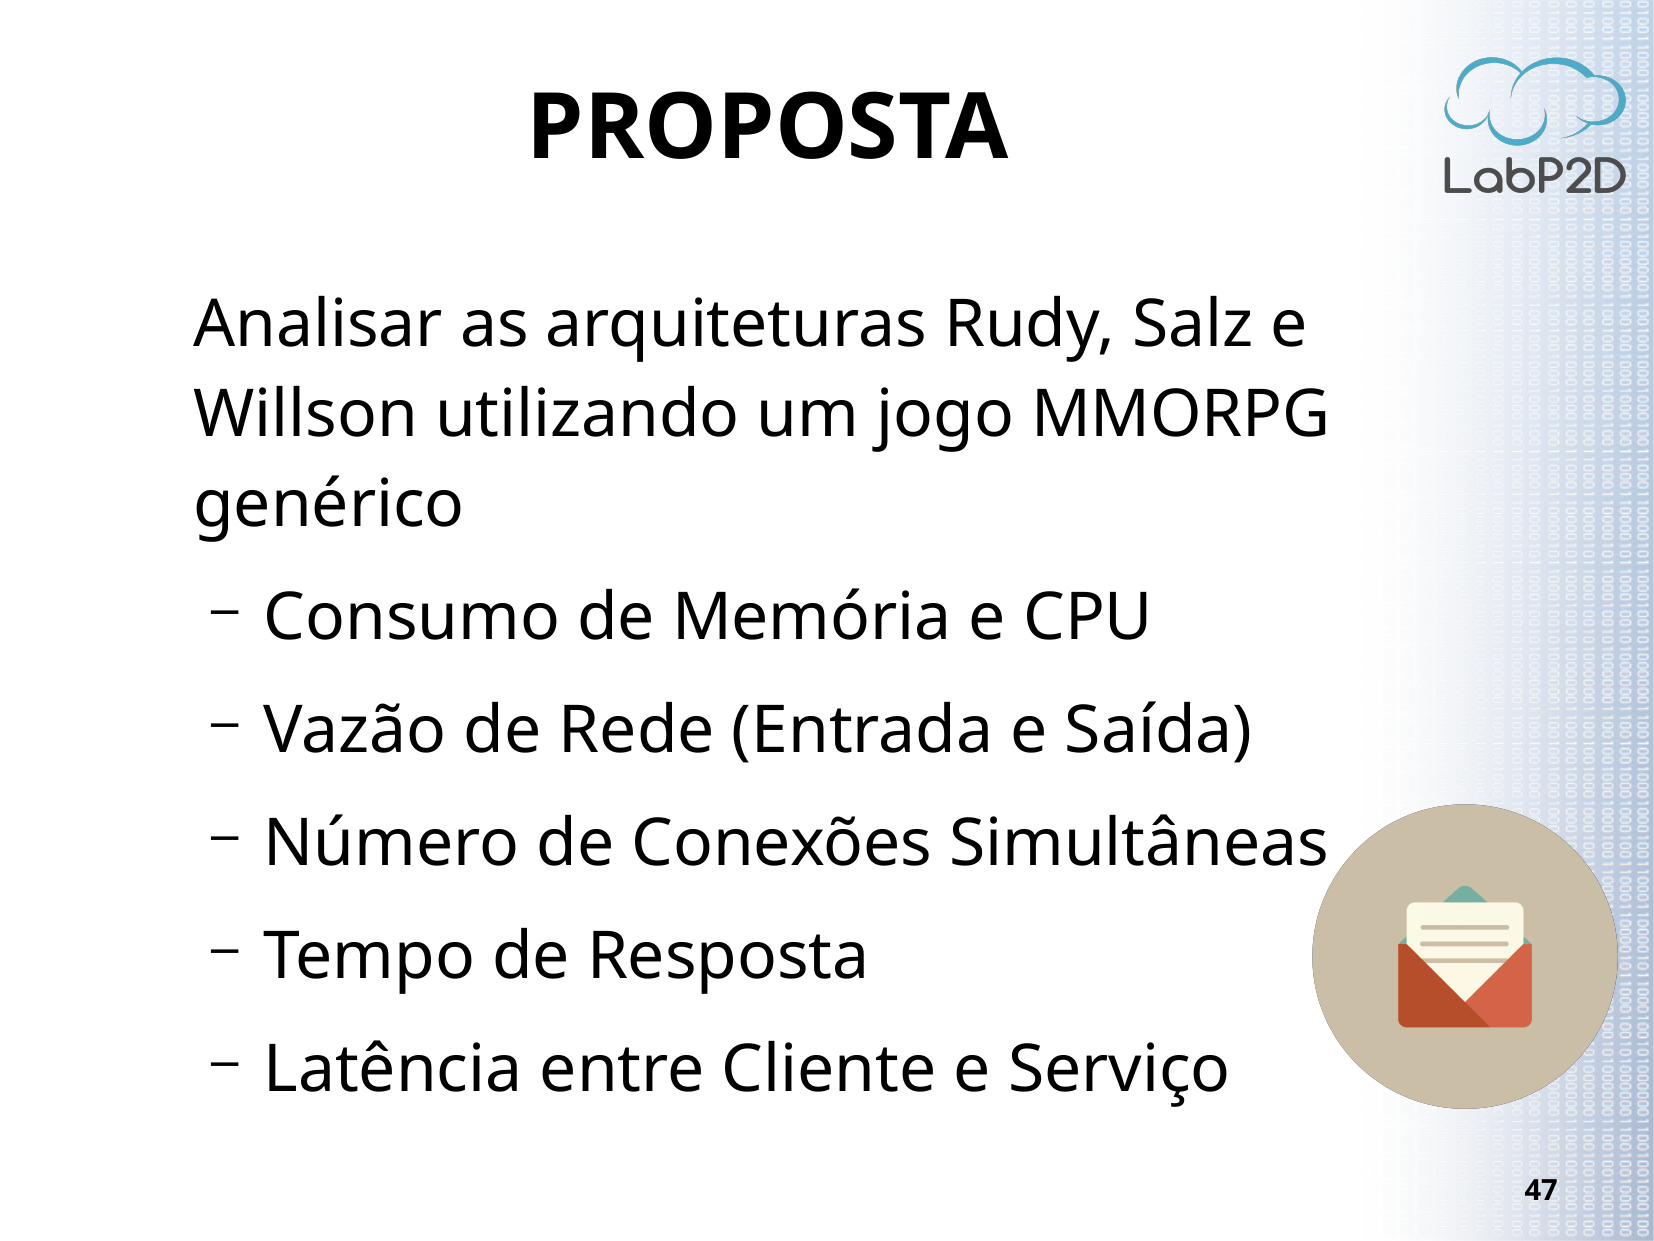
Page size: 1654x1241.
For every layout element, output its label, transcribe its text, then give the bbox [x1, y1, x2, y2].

title PROPOSTA [82, 19, 1453, 227]
list Analisar as arquiteturas Rudy, Salz e Willson utilizando um jogo MMORPG genérico Consumo de Memória e CPU Vazão de Rede (Entrada e Saída) Número de Conexões Simultâneas Tempo de Resposta Latência entre Cliente e Serviço [123, 271, 1536, 1116]
picture [1311, 1, 1654, 1240]
